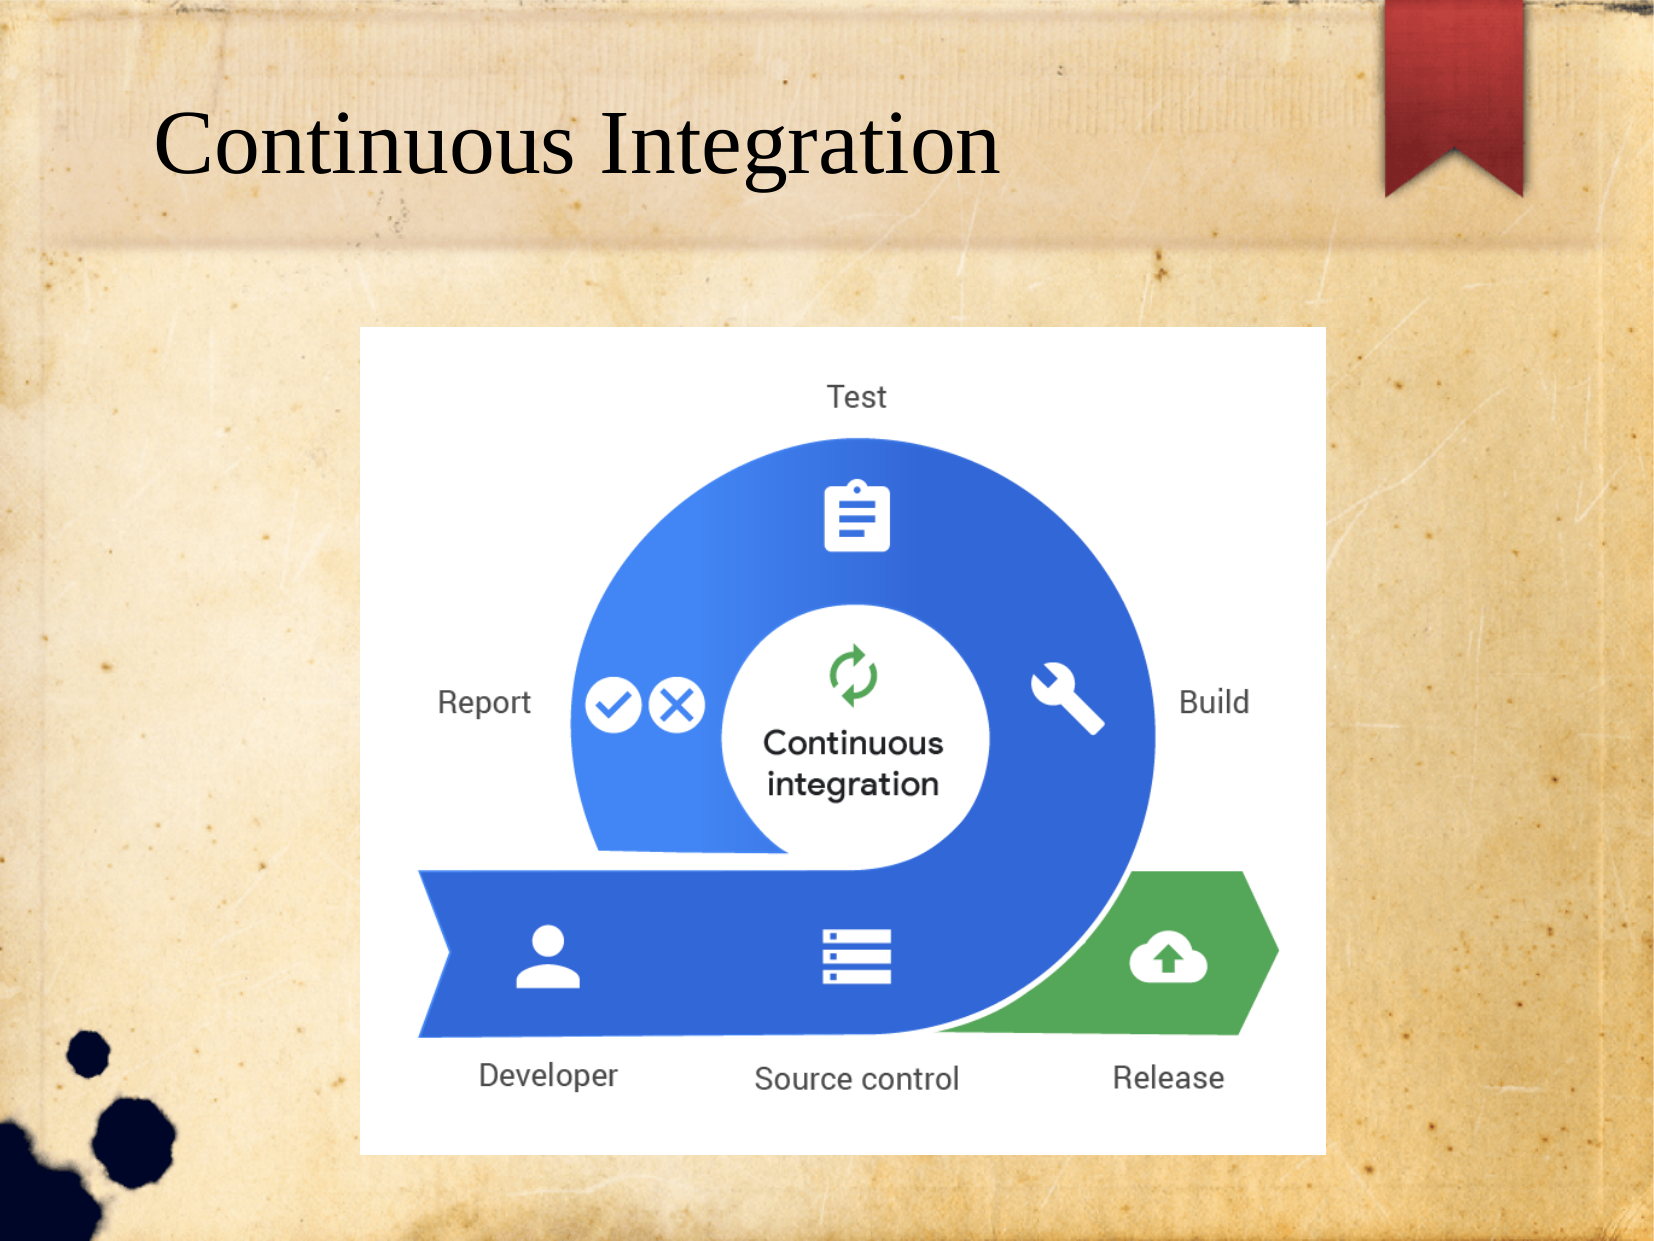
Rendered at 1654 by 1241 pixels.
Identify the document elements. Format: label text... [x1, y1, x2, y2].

picture [0, 0, 1654, 1241]
title Continuous Integration [82, 49, 1347, 237]
